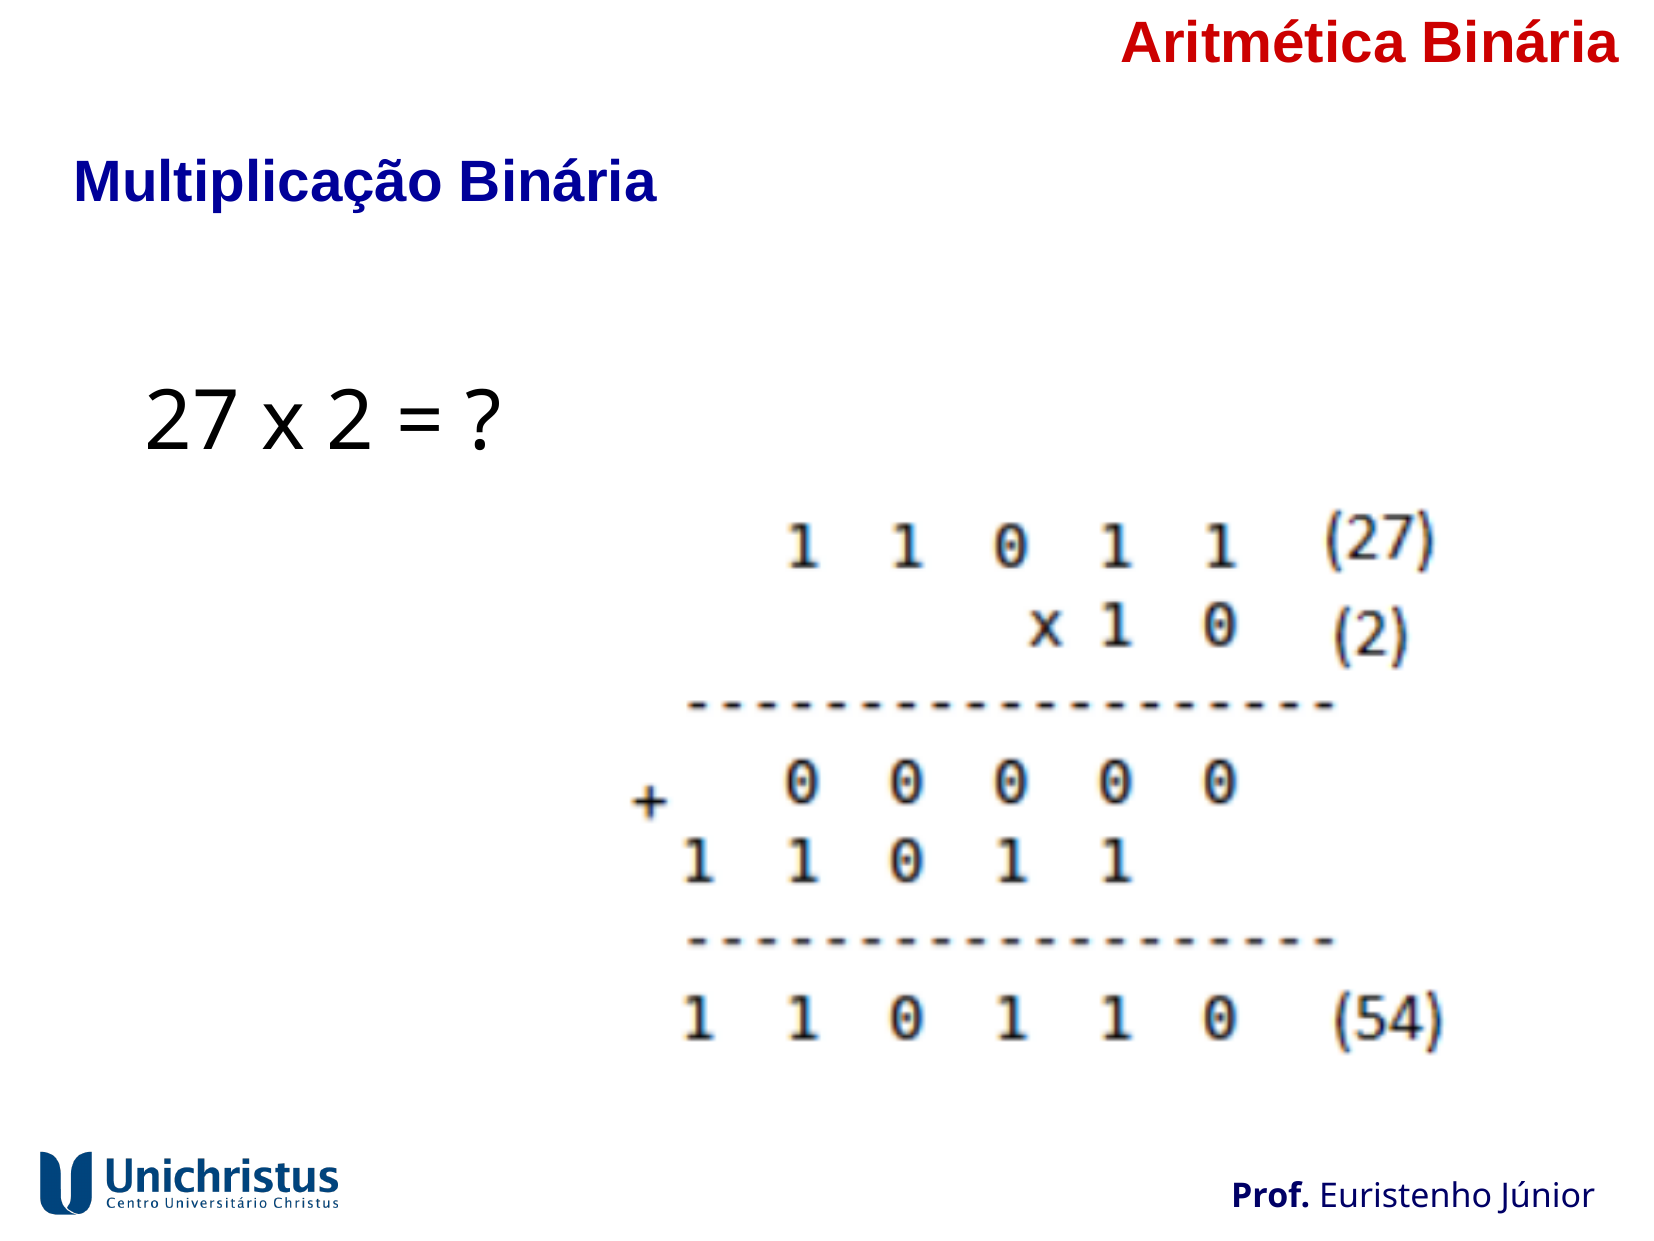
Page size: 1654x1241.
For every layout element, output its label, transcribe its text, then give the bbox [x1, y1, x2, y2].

text_box Aritmética Binária [1105, 2, 1654, 95]
text_box Prof. Euristenho Júnior [1216, 1163, 1654, 1224]
text_box 27 x 2 = ? [129, 352, 516, 468]
picture [572, 484, 1489, 1084]
picture [35, 1148, 343, 1217]
text_box Multiplicação Binária [59, 141, 673, 234]
